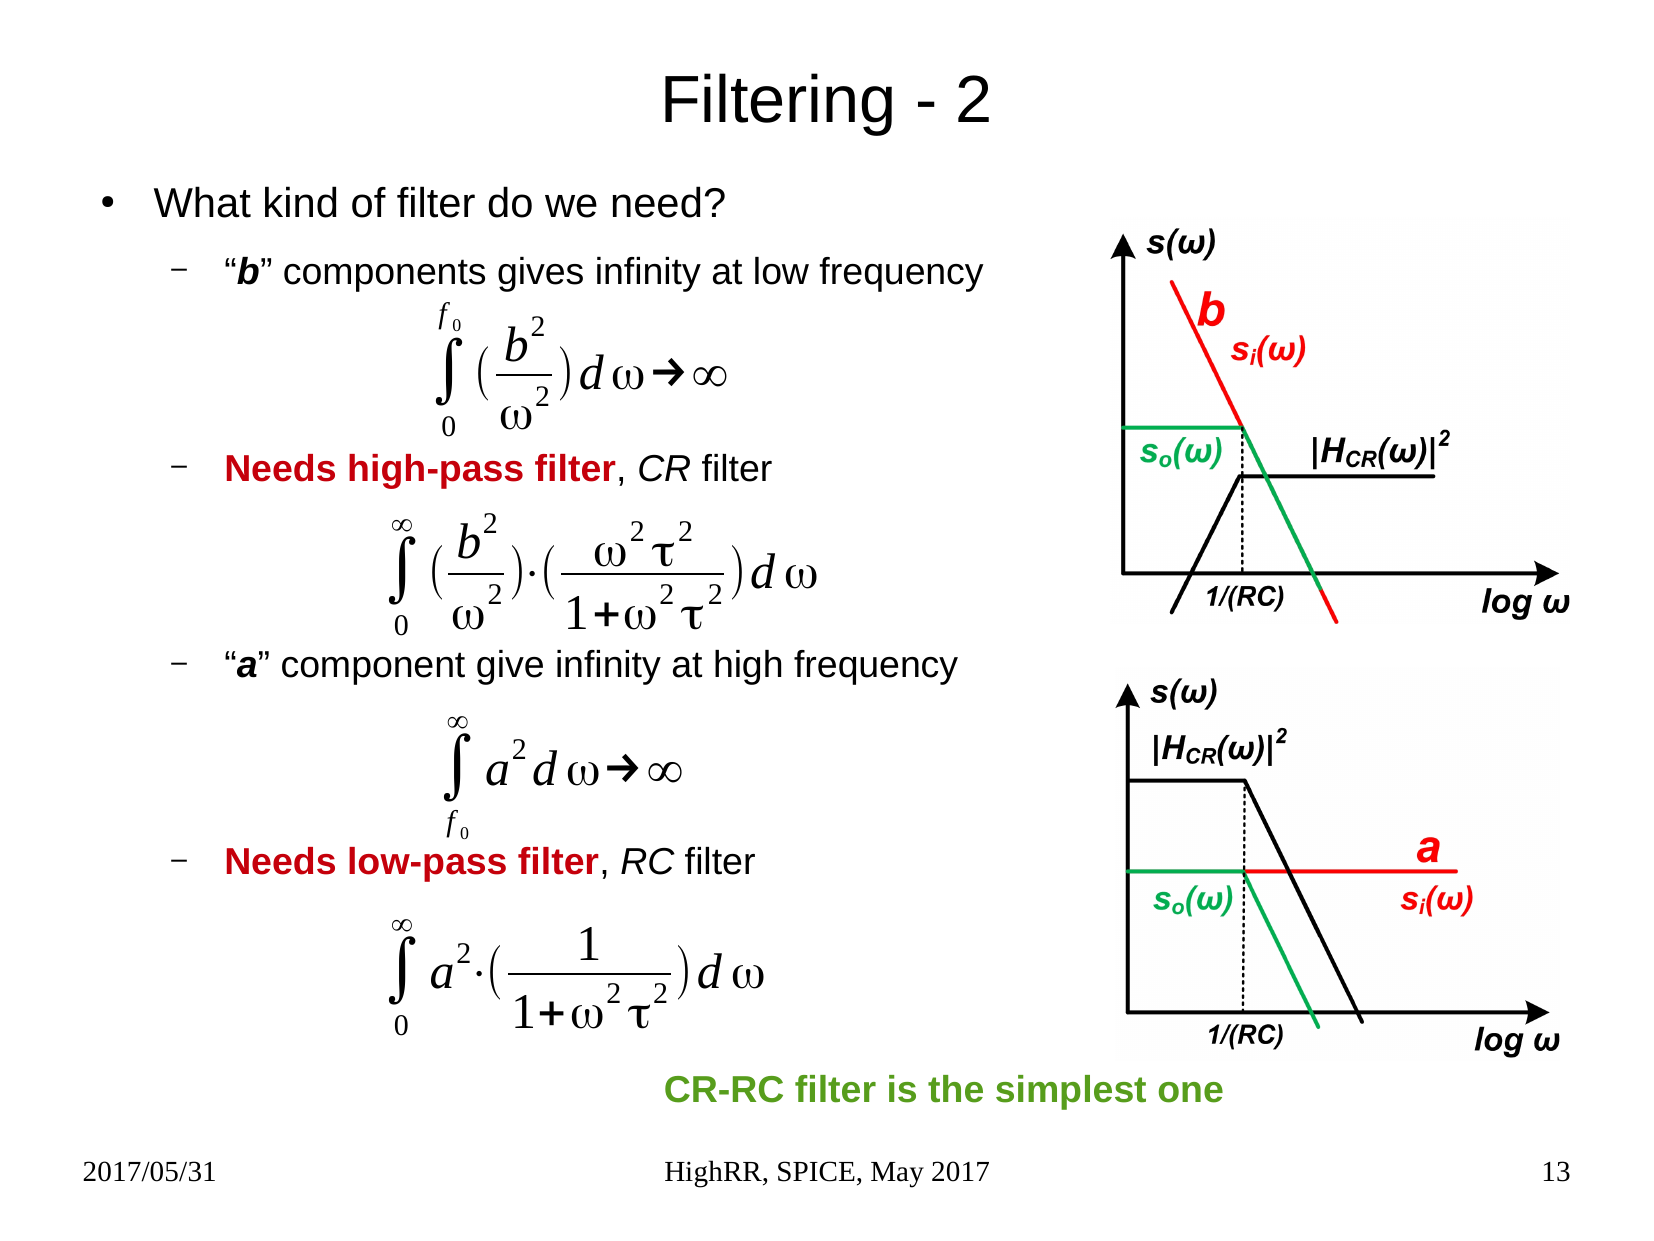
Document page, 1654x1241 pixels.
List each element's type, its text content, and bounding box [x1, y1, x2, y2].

chart [375, 914, 772, 1042]
text_box CR-RC filter is the simplest one [649, 1060, 1261, 1118]
list What kind of filter do we need? “b” components gives infinity at low frequency Needs high-pass filter, CR filter “a” component give infinity at high frequency Needs low-pass filter, RC filter [82, 180, 1571, 1141]
chart [430, 714, 691, 844]
picture [1110, 217, 1570, 624]
chart [422, 297, 736, 444]
title Filtering - 2 [82, 49, 1571, 151]
chart [375, 507, 826, 642]
picture [1115, 667, 1561, 1061]
